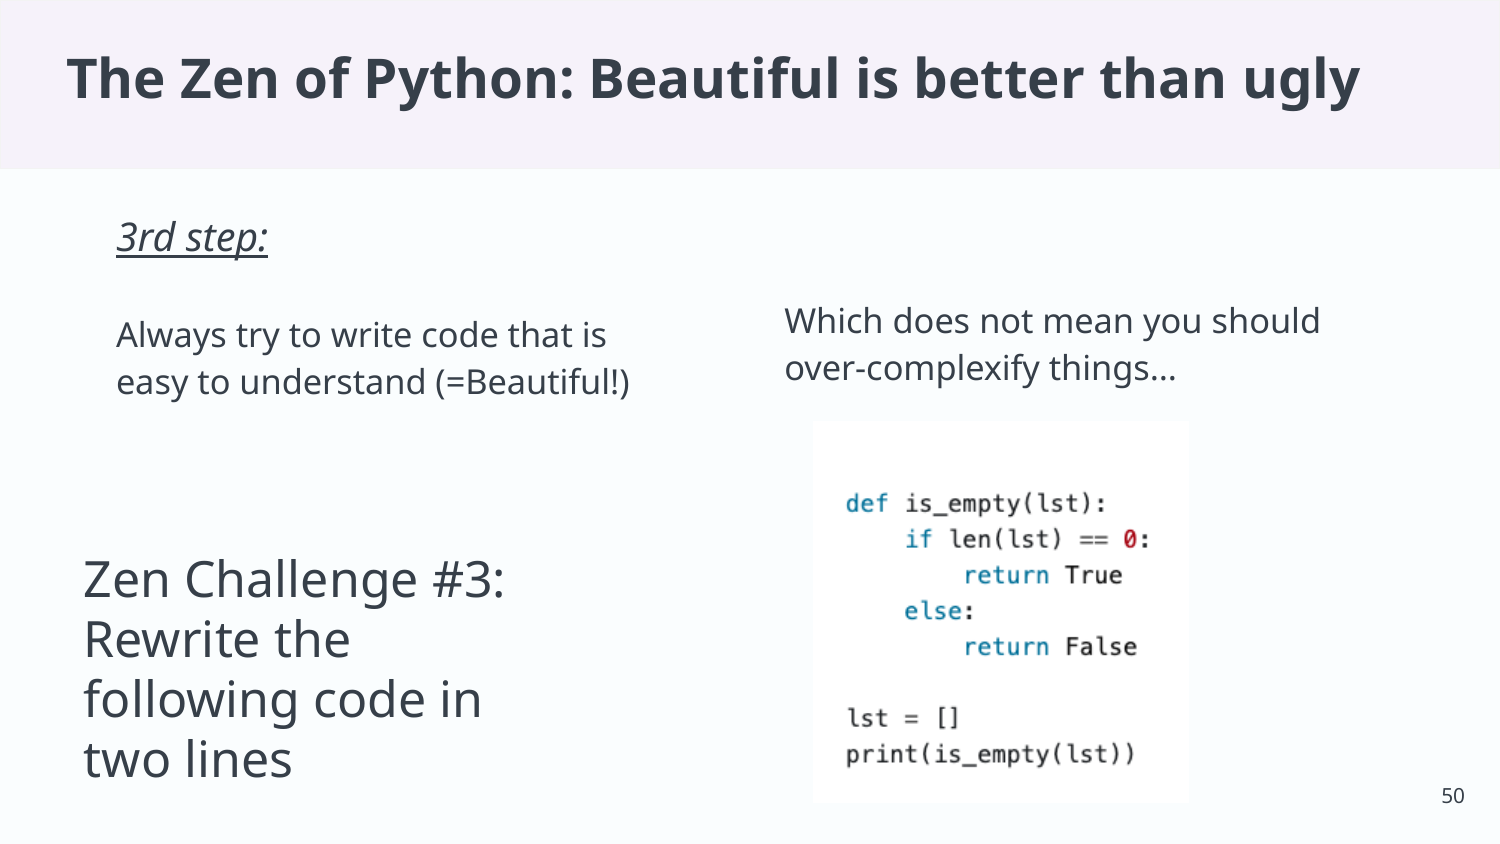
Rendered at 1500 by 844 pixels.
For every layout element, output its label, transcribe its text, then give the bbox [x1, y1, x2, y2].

text_box 3rd step: Always try to write code that is easy to understand (=Beautiful!) [101, 196, 692, 417]
text_box Zen Challenge #3: Rewrite the following code in two lines [68, 532, 587, 803]
text_box Which does not mean you should over-complexify things… [769, 277, 1401, 403]
title The Zen of Python: Beautiful is better than ugly [51, 28, 1390, 141]
slide_number <number> [1389, 764, 1480, 830]
picture [813, 421, 1189, 803]
